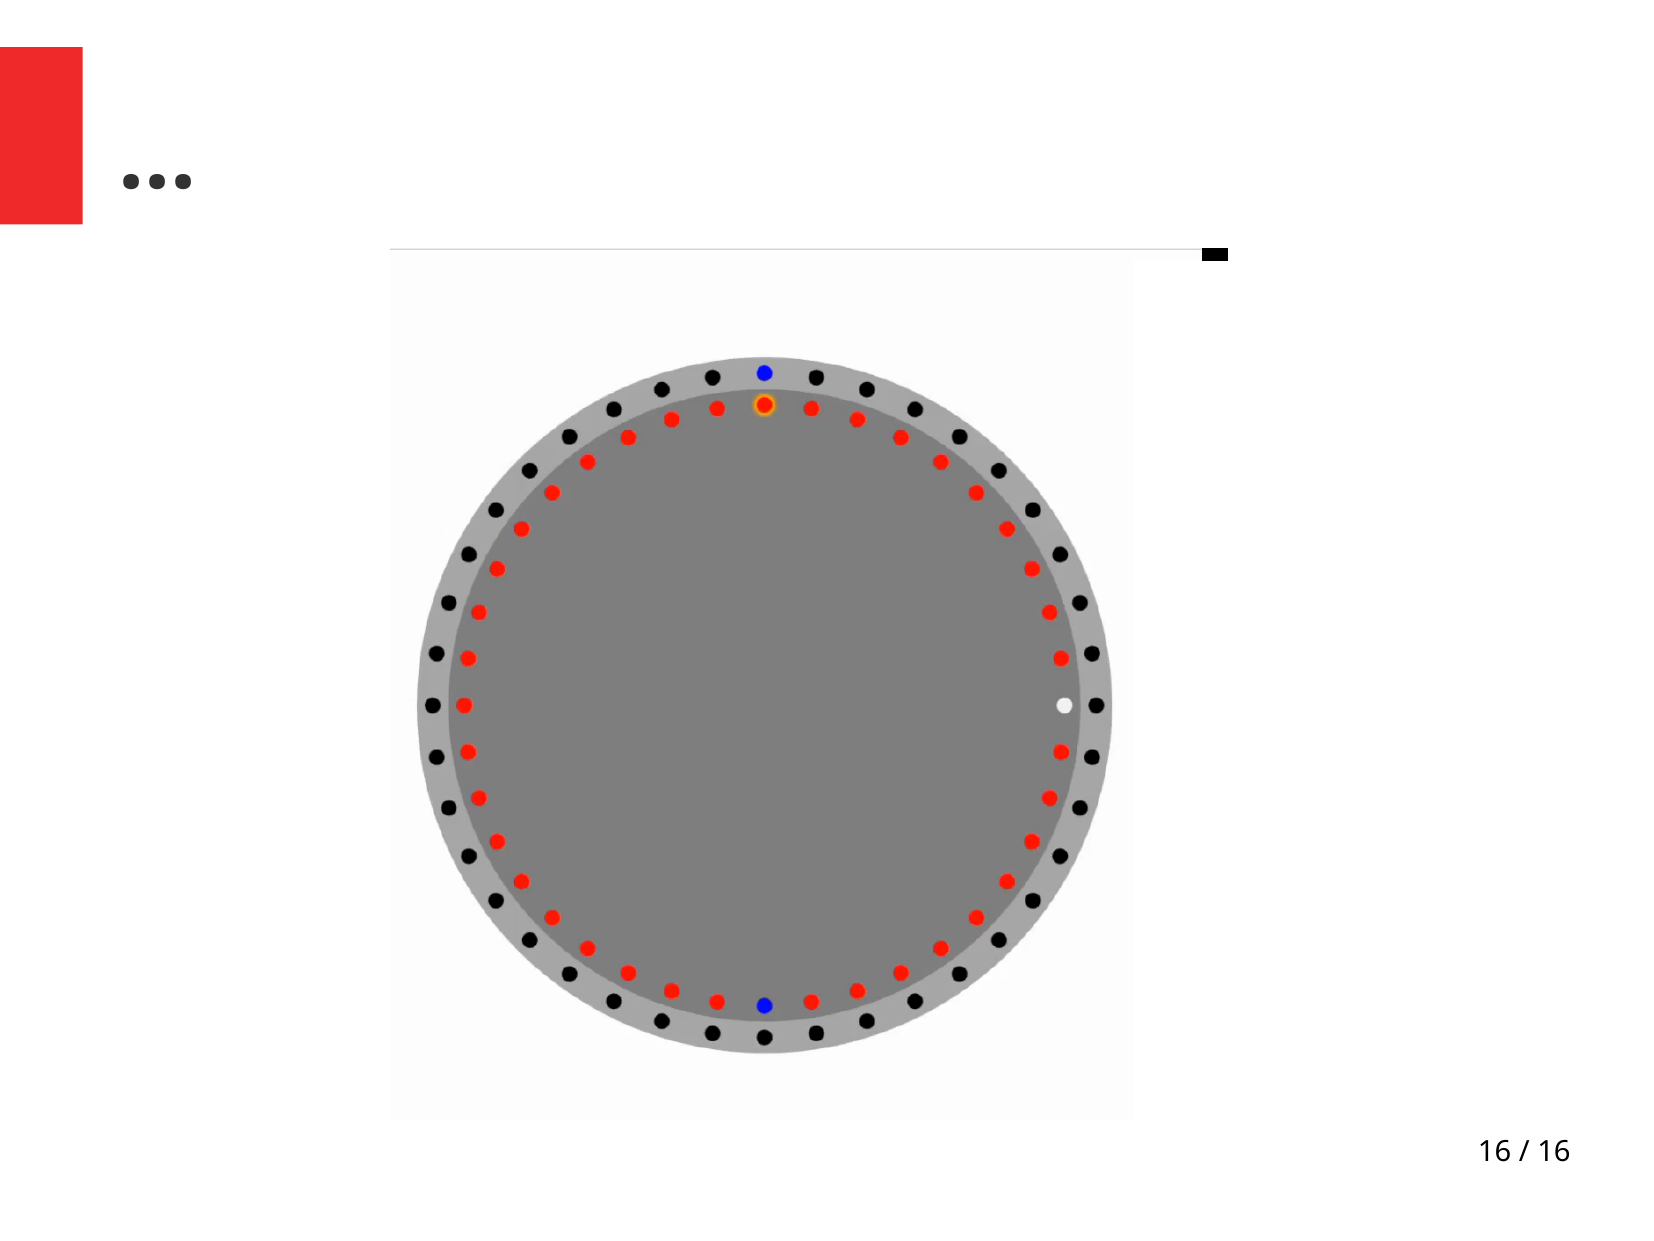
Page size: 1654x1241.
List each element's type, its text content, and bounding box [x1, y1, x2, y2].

title ... [118, 49, 1571, 257]
text_box [295, 224, 1229, 1158]
